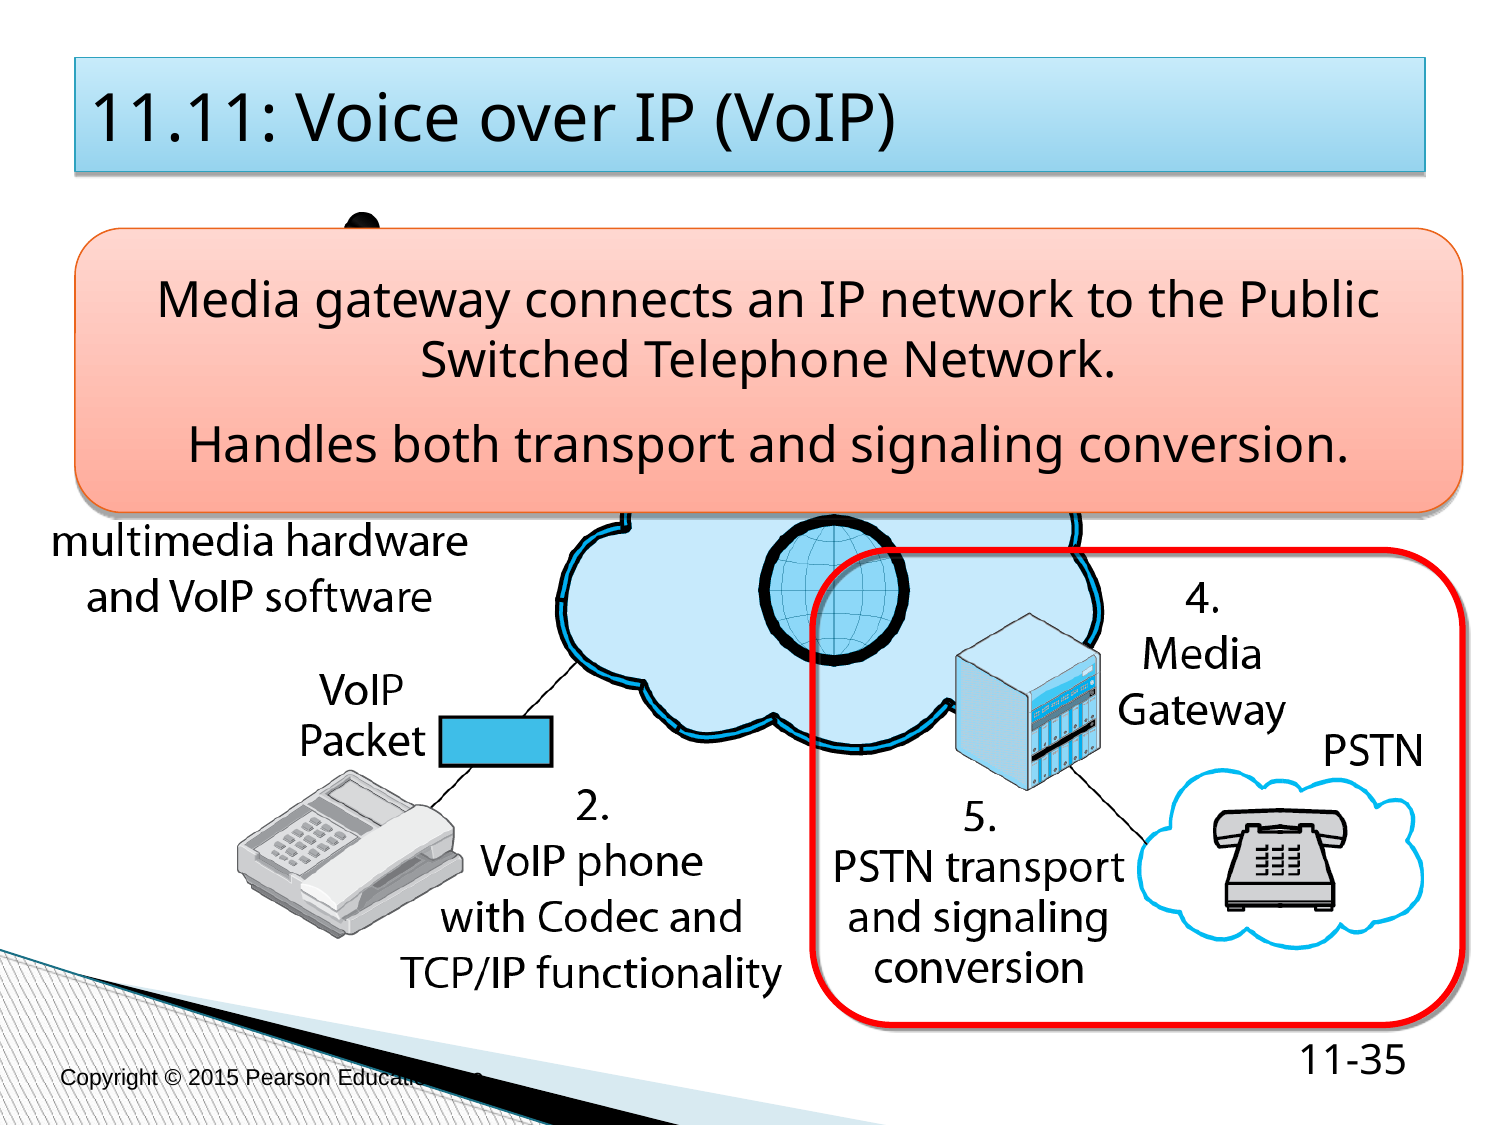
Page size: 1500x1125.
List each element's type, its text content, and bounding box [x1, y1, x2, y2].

picture [1078, 512, 1424, 557]
text_box Media gateway connects an IP network to the Public Switched Telephone Network. Handles both transport and signaling conversion. [74, 228, 1463, 513]
picture [1142, 773, 1420, 945]
picture [816, 554, 1424, 1000]
footer Copyright © 2015 Pearson Education, Inc. [37, 1050, 513, 1098]
picture [0, 212, 1424, 1125]
title 11.11: Voice over IP (VoIP) [75, 57, 1425, 172]
slide_number 11-<number> [1224, 1037, 1423, 1098]
